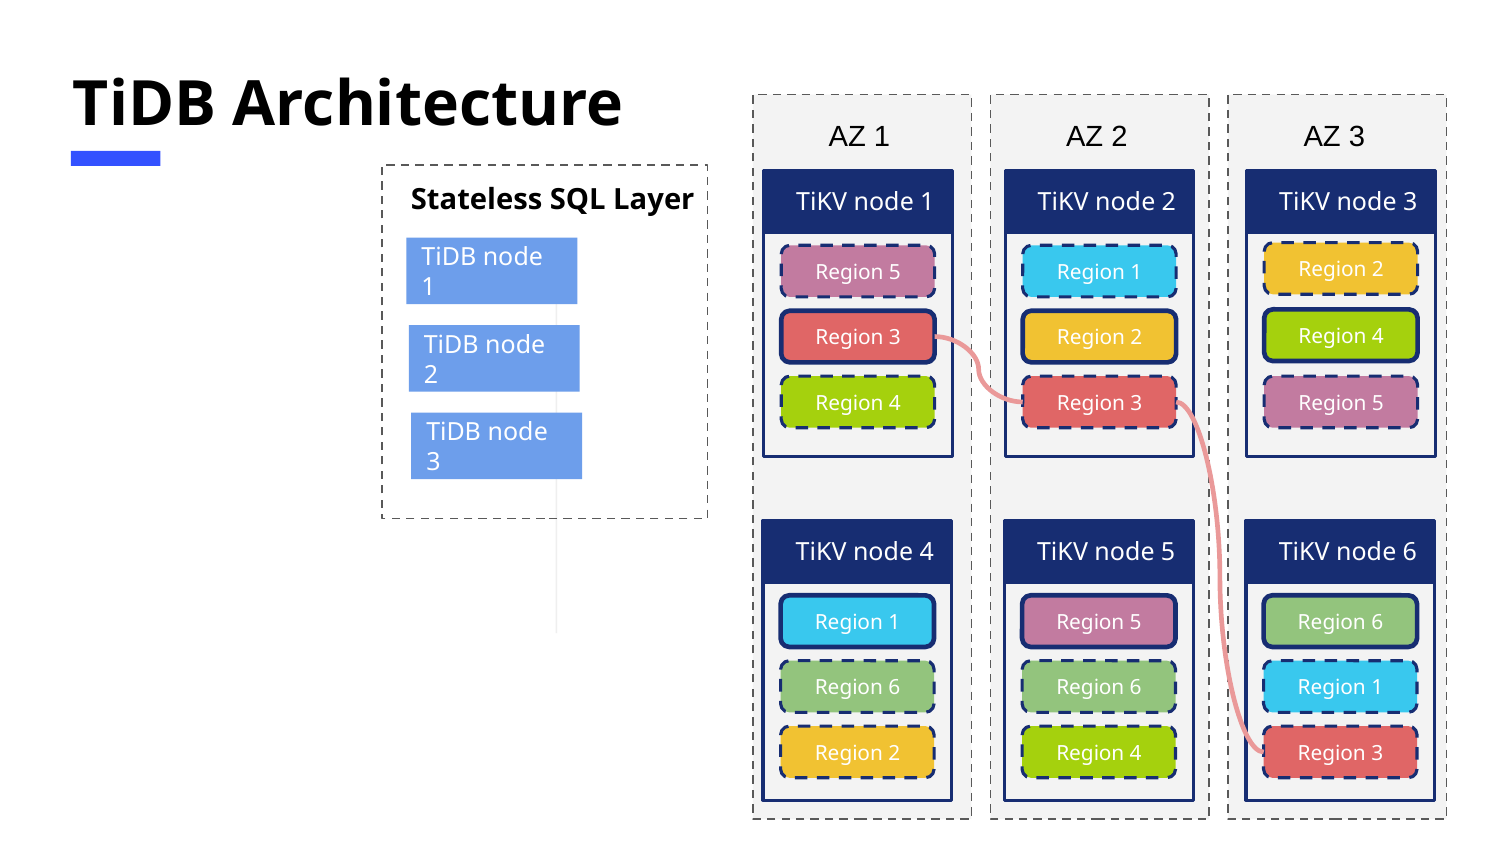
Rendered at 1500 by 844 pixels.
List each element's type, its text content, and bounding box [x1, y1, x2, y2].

title TiDB Architecture [57, 48, 654, 173]
text_box Region 2 [780, 726, 935, 778]
text_box Region 4 [1022, 726, 1176, 778]
text_box [990, 94, 1209, 454]
text_box Region 6 [1263, 595, 1418, 647]
text_box TiDB node 1 [406, 237, 578, 305]
text_box Region 3 [1263, 726, 1418, 778]
text_box Region 3 [1022, 376, 1177, 428]
text_box [1227, 94, 1447, 820]
text_box Region 1 [1263, 660, 1418, 713]
text_box [765, 172, 951, 455]
text_box TiKV node 2 [1022, 170, 1194, 206]
text_box Stateless SQL Layer [395, 165, 715, 212]
text_box Region 4 [781, 376, 935, 428]
text_box TiKV node 4 [780, 520, 952, 556]
text_box TiKV node 5 [1022, 520, 1194, 556]
text_box Region 1 [1022, 245, 1177, 297]
text_box Region 5 [1022, 595, 1176, 647]
text_box [1246, 520, 1435, 799]
text_box Region 5 [1264, 376, 1418, 428]
text_box TiDB node 2 [408, 325, 580, 392]
text_box Region 5 [781, 245, 935, 297]
text_box TiKV node 3 [1264, 170, 1436, 206]
text_box Region 2 [1022, 310, 1177, 363]
text_box AZ 2 [999, 101, 1195, 167]
text_box TiKV node 6 [1263, 520, 1435, 556]
text_box AZ 3 [1236, 101, 1432, 167]
text_box Region 6 [780, 660, 935, 713]
text_box TiKV node 1 [781, 170, 953, 206]
text_box [990, 394, 1209, 820]
text_box AZ 1 [761, 101, 957, 167]
text_box [1007, 403, 1192, 455]
text_box TiDB node 3 [411, 412, 583, 480]
text_box Region 2 [1264, 242, 1418, 295]
text_box Region 6 [1022, 660, 1176, 713]
text_box [1007, 172, 1192, 410]
text_box Region 4 [1264, 309, 1418, 362]
text_box [752, 94, 972, 820]
text_box Region 3 [781, 310, 935, 363]
text_box Region 1 [780, 595, 935, 647]
